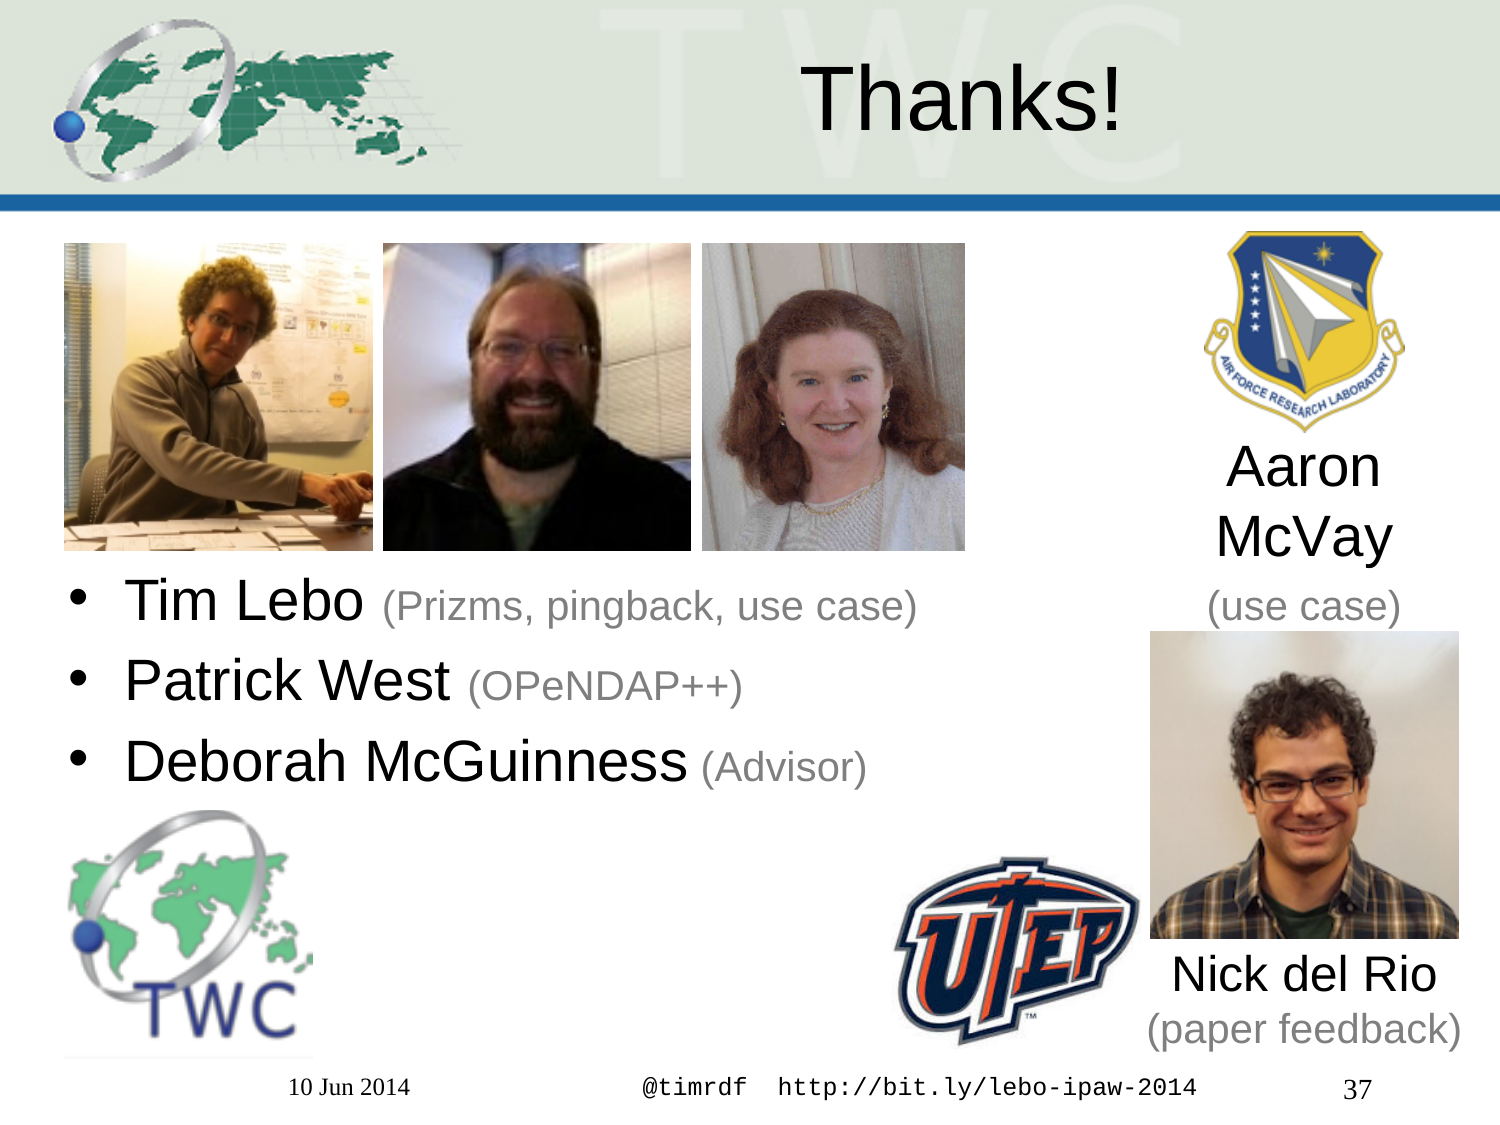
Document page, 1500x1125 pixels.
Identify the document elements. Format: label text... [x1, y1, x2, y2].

picture [1204, 231, 1405, 420]
picture [383, 243, 691, 551]
text_box Aaron McVay (use case) [1116, 420, 1493, 575]
picture [891, 917, 1142, 1049]
list Tim Lebo (Prizms, pingback, use case) Patrick West (OPeNDAP++) Deborah McGuinness (Advisor) [53, 554, 1329, 917]
picture [702, 243, 965, 551]
text_box Nick del Rio (paper feedback) [1127, 934, 1482, 1060]
picture [64, 243, 373, 551]
picture [0, 0, 1500, 212]
picture [64, 810, 313, 1059]
picture [1150, 631, 1459, 940]
title Thanks! [424, 0, 1500, 188]
